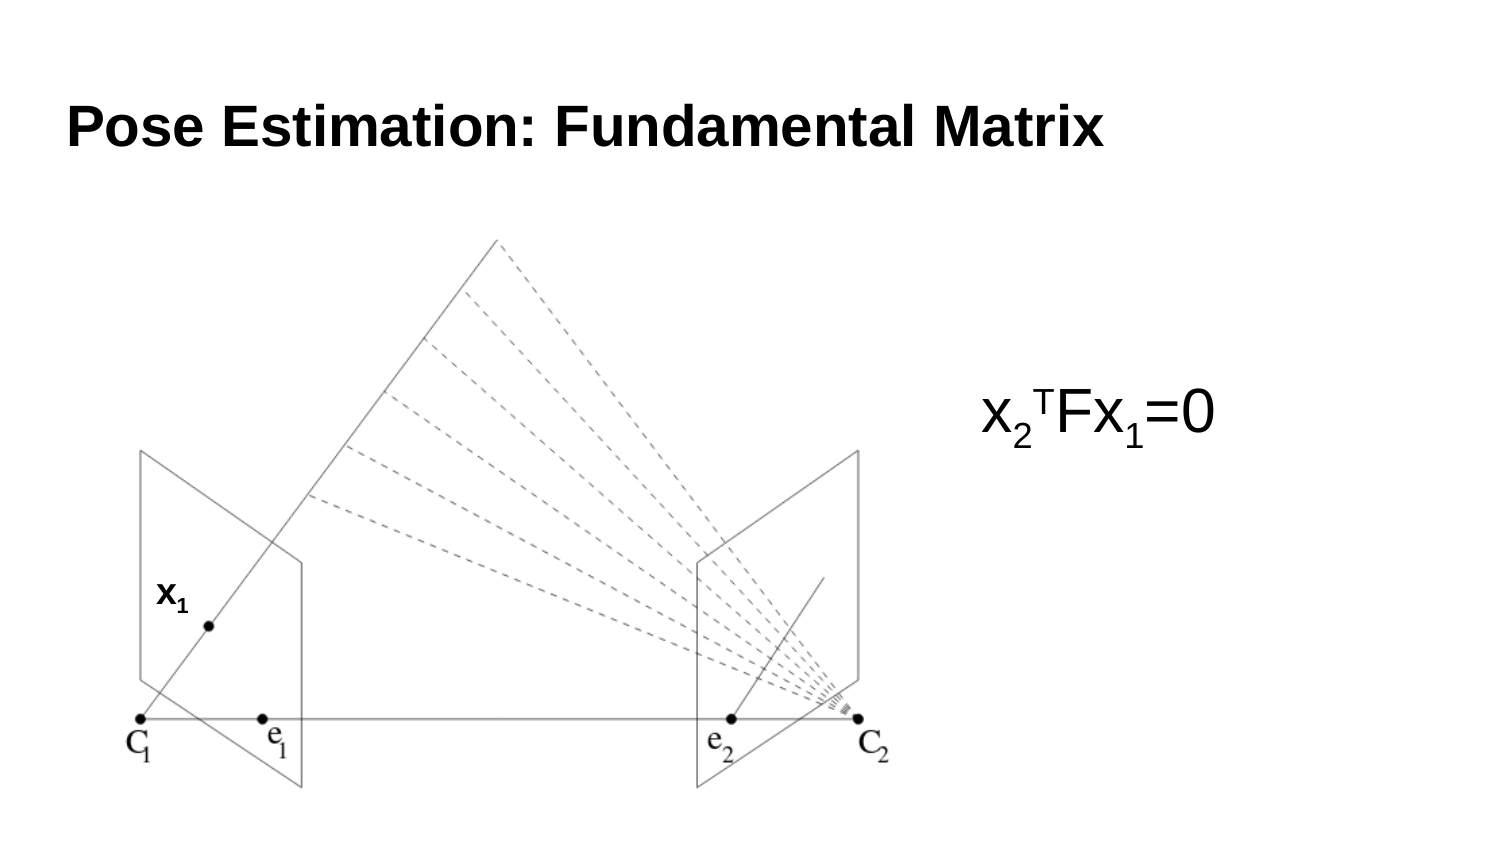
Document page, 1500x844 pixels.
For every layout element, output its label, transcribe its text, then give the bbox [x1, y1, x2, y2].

title Pose Estimation: Fundamental Matrix [51, 72, 1449, 167]
text_box x1 [140, 551, 274, 646]
text_box x2TFx1=0 [948, 355, 1321, 489]
picture [26, 190, 1011, 818]
